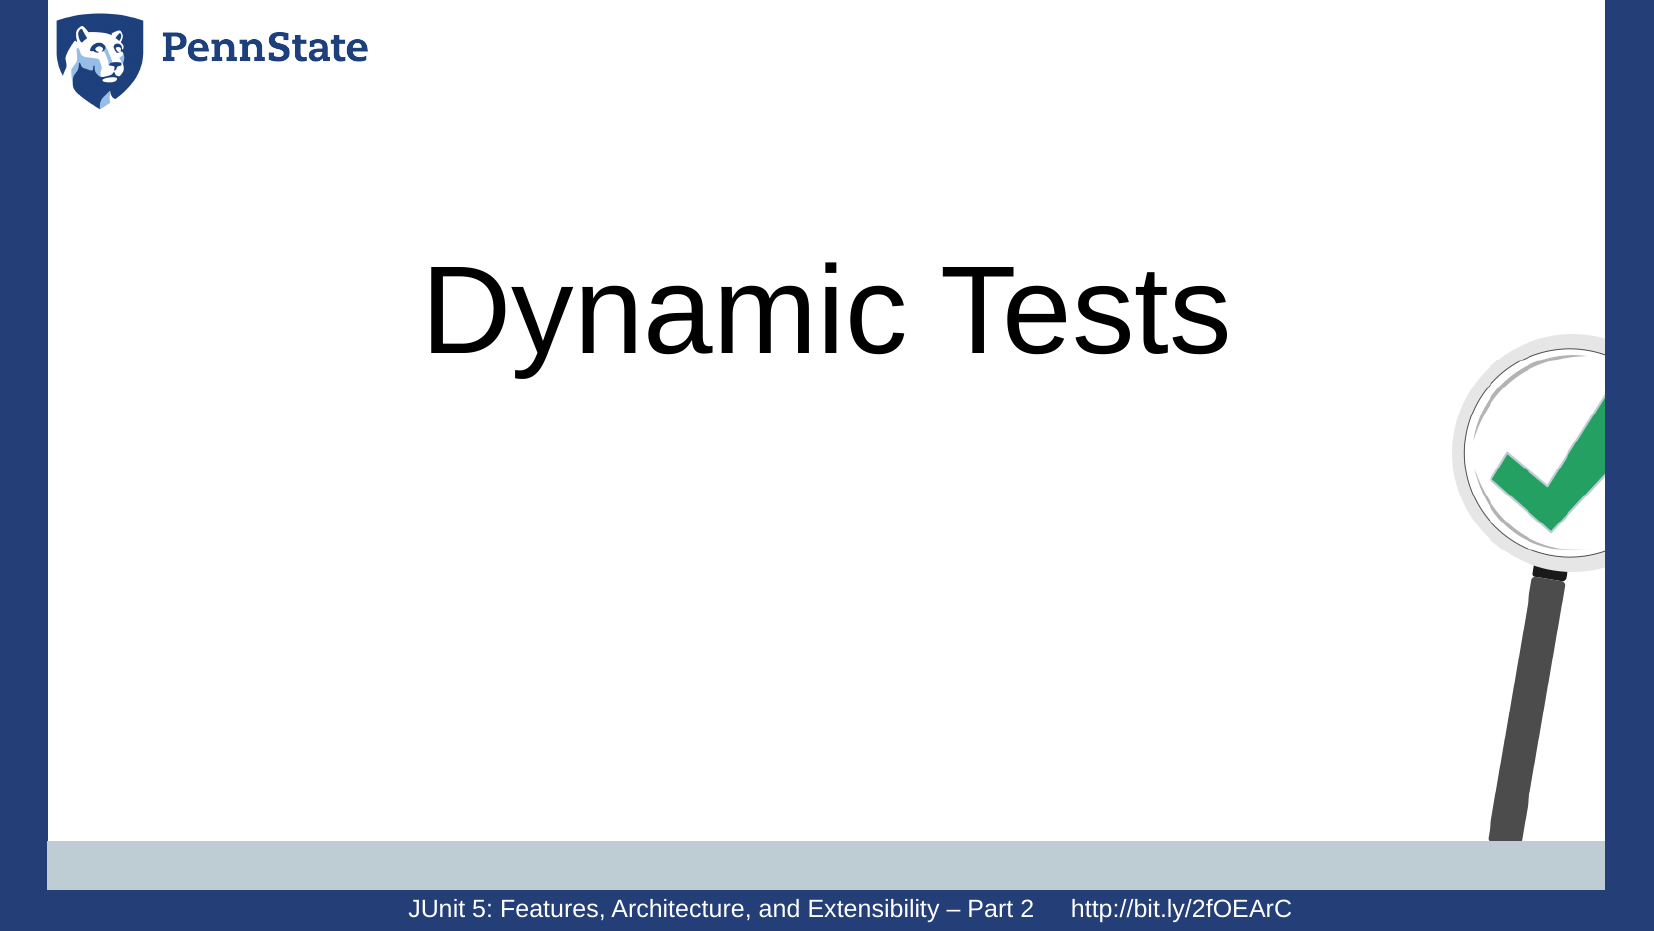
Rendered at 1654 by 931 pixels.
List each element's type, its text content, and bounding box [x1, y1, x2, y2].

picture [1452, 334, 1605, 841]
list Dynamic Tests [261, 240, 1393, 436]
picture [48, 0, 411, 152]
